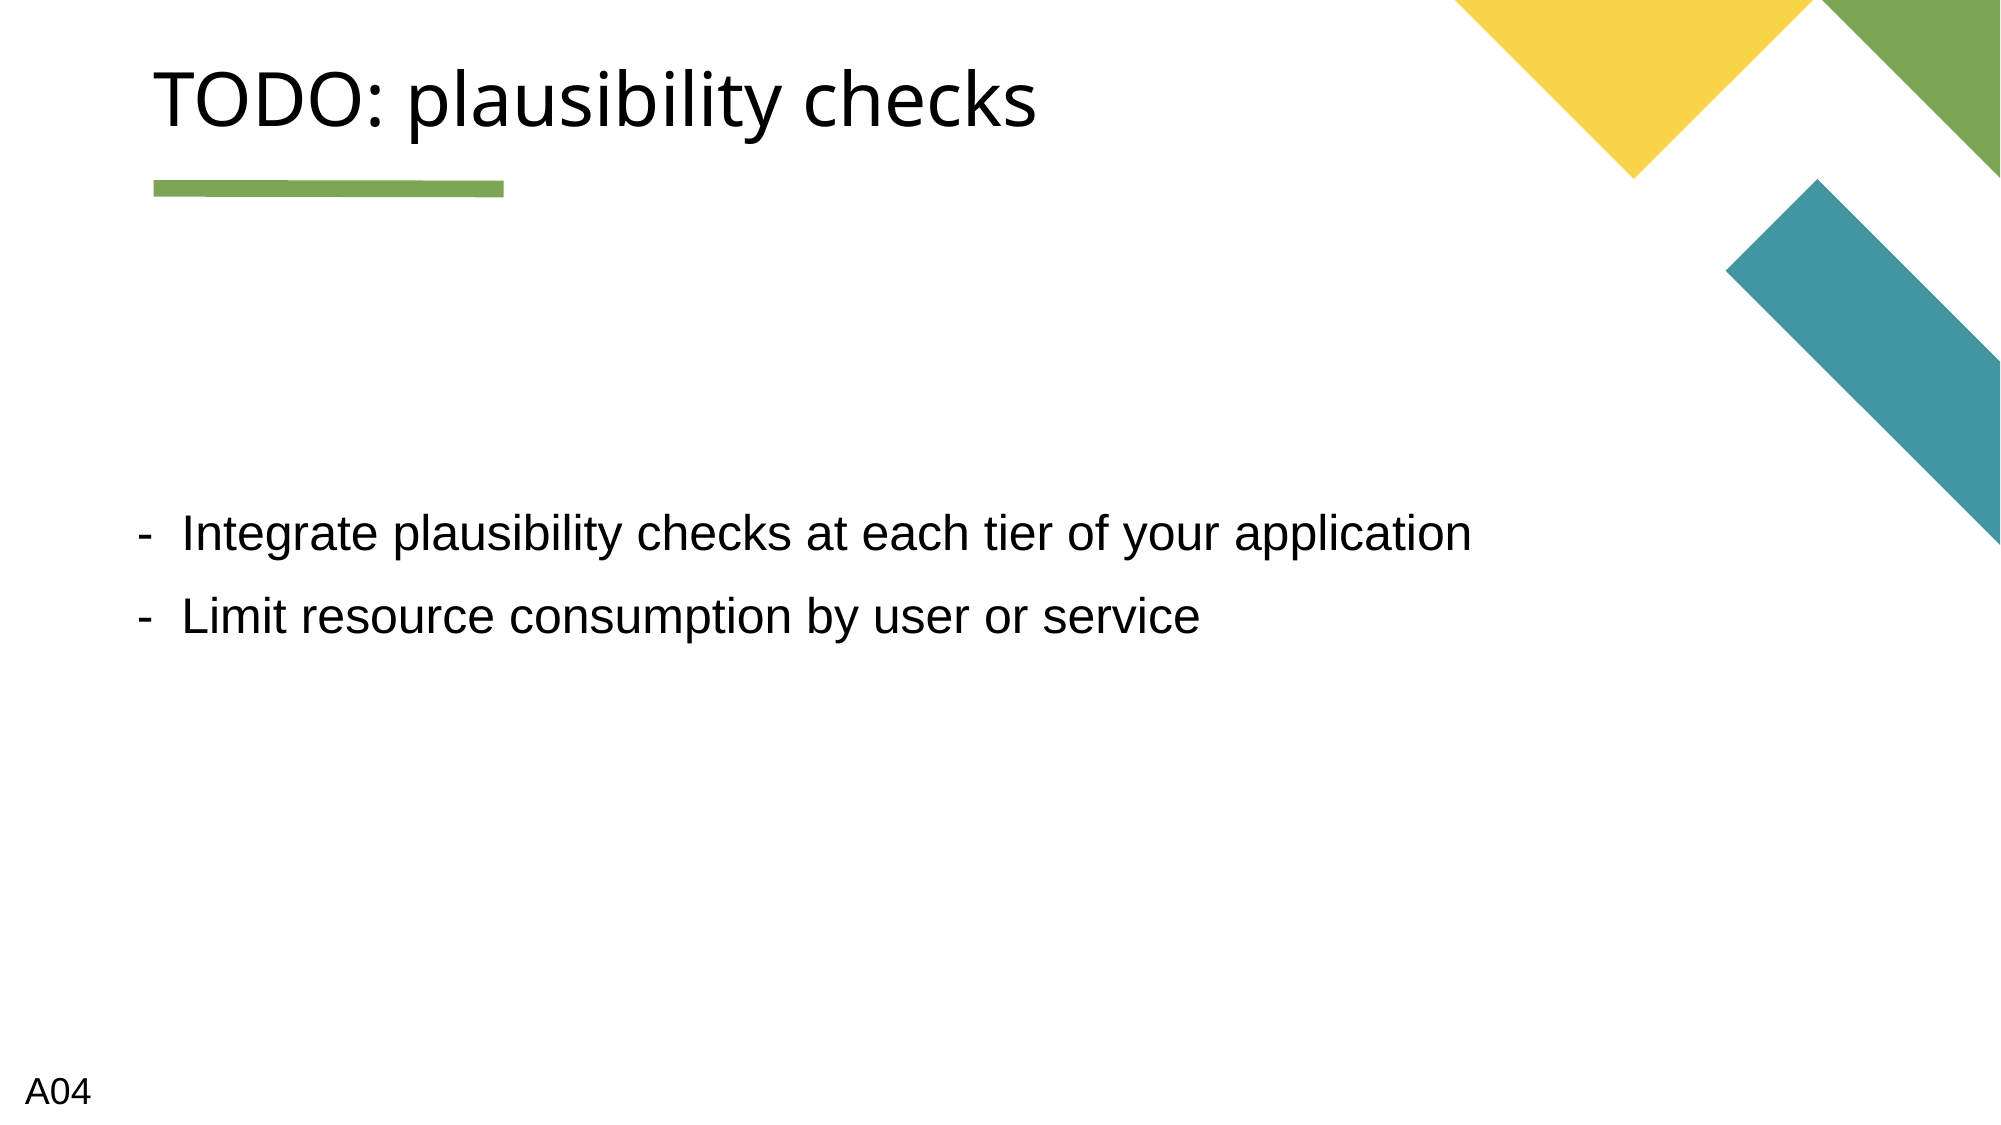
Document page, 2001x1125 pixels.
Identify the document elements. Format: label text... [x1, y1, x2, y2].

title TODO: plausibility checks [153, 10, 1560, 185]
text_box A04 [10, 1062, 107, 1120]
text_box - Integrate plausibility checks at each tier of your application - Limit resource consumption by user or service [122, 413, 1819, 686]
